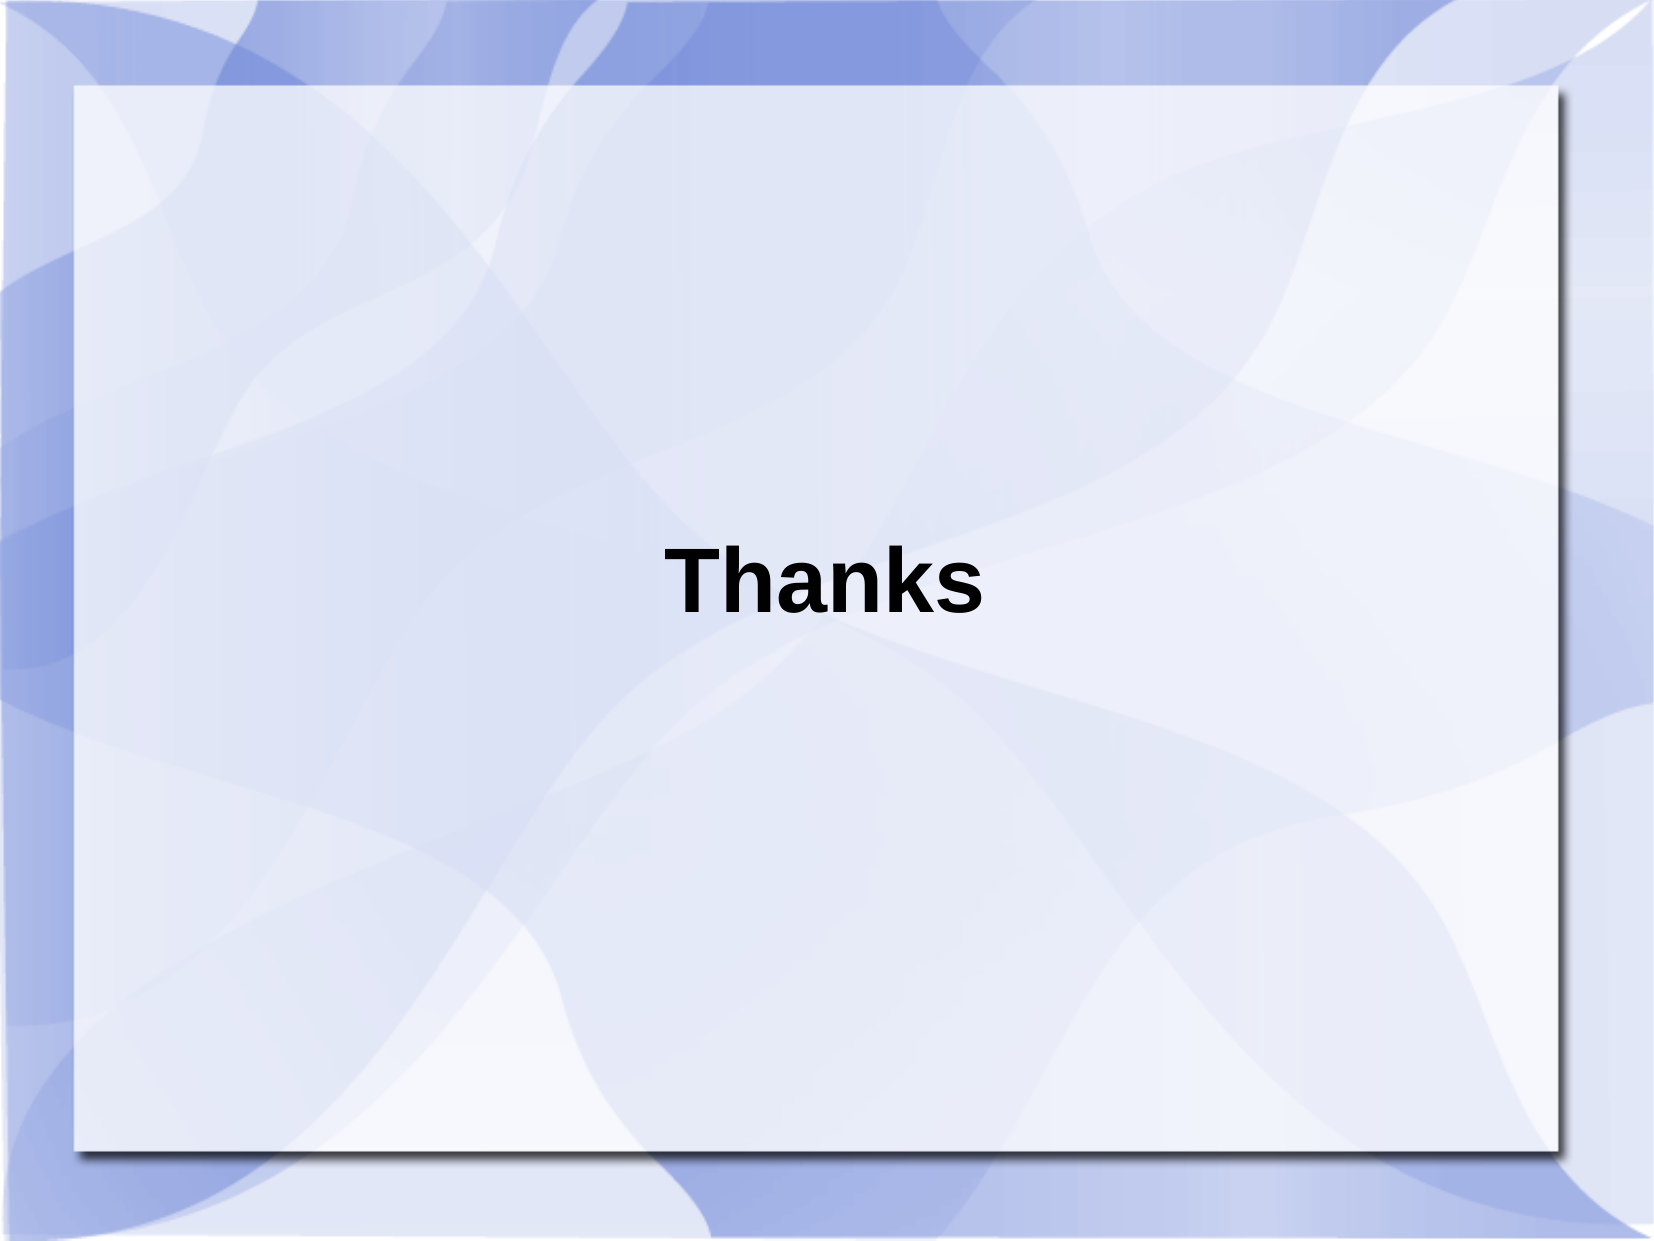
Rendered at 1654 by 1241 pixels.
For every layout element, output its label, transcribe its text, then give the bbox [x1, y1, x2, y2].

title Thanks [75, 487, 1576, 676]
picture [0, 0, 1654, 1241]
